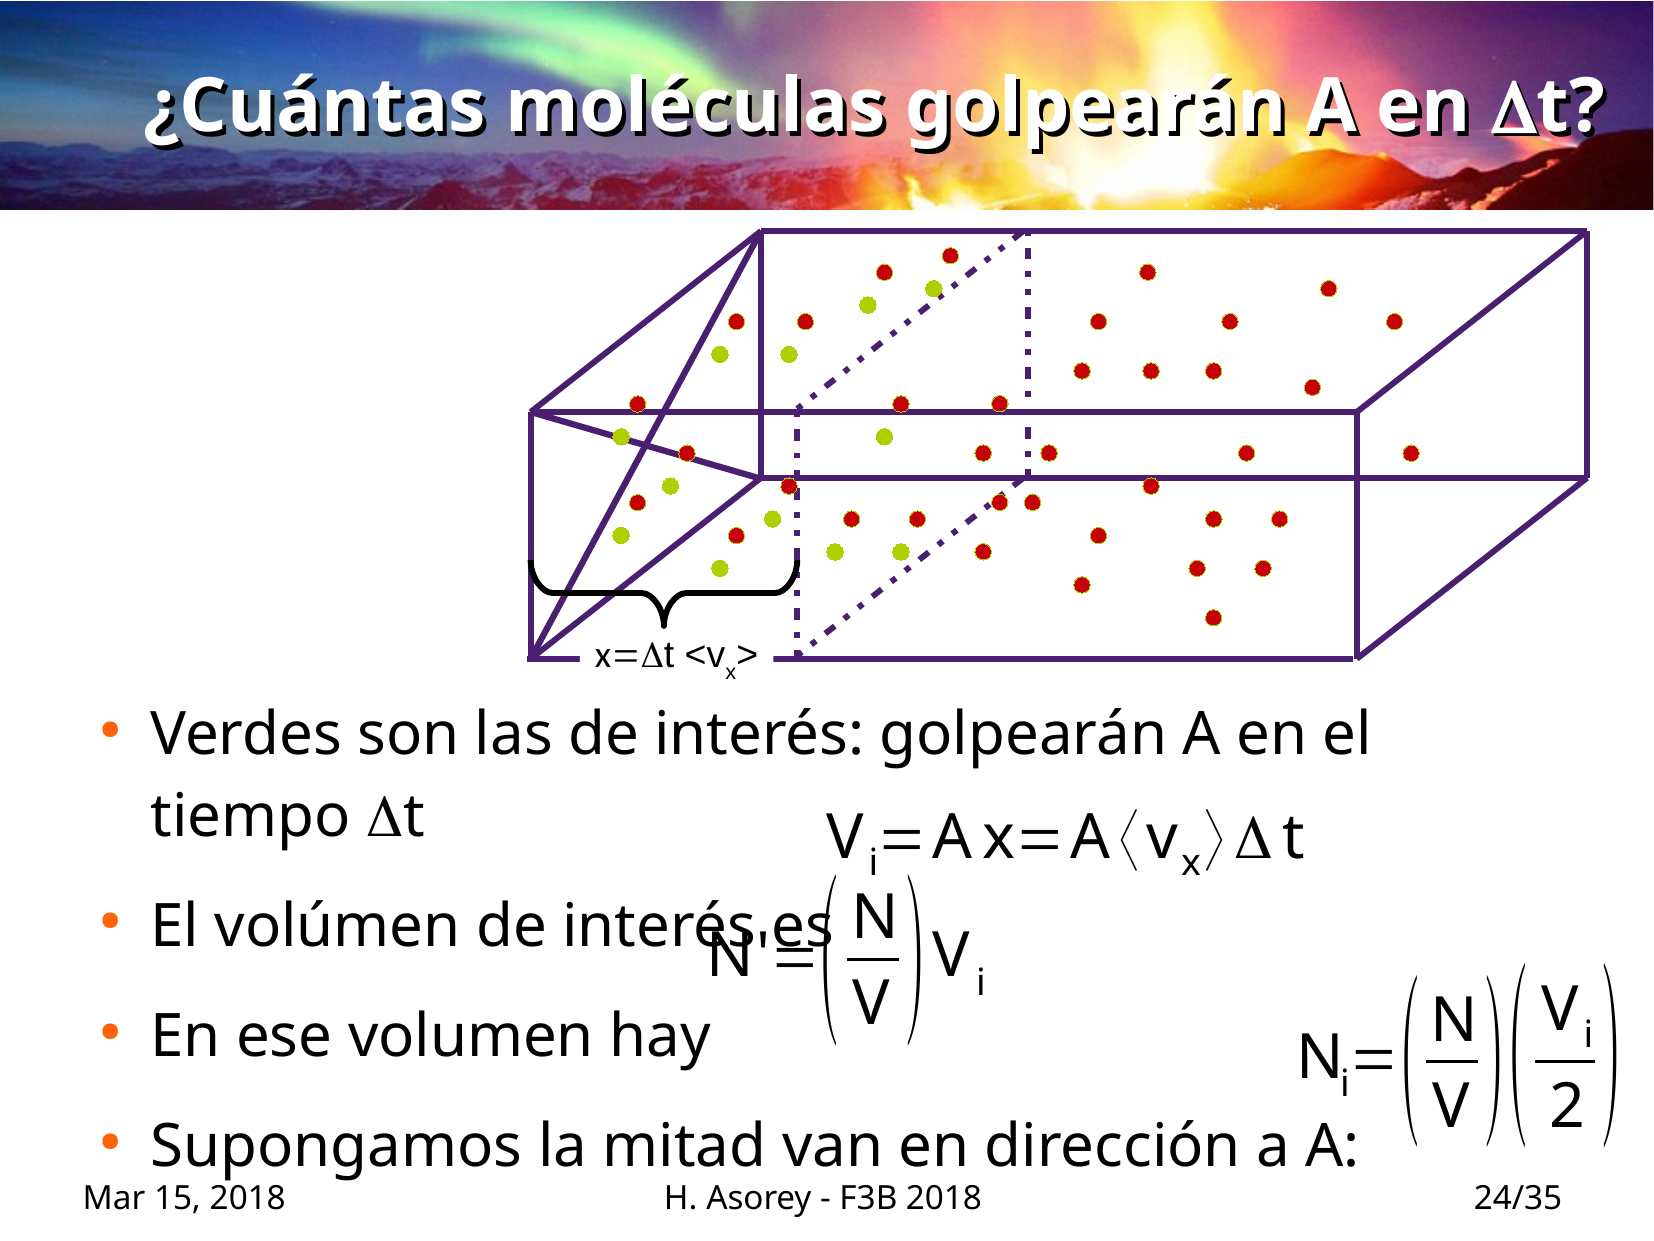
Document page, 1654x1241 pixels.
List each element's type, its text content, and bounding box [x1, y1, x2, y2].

chart [699, 797, 1313, 1049]
text_box [780, 346, 798, 363]
text_box [629, 494, 646, 511]
text_box [629, 395, 647, 413]
text_box [892, 395, 910, 413]
text_box [1142, 362, 1160, 380]
text_box [843, 510, 860, 528]
text_box [612, 527, 630, 544]
text_box [1073, 576, 1091, 594]
text_box [1139, 263, 1157, 281]
text_box [711, 346, 729, 363]
text_box [612, 428, 630, 446]
text_box [1205, 510, 1223, 528]
text_box [974, 543, 992, 561]
text_box [728, 313, 745, 330]
text_box [991, 395, 1009, 412]
text_box [1221, 313, 1239, 330]
text_box [1040, 444, 1058, 462]
text_box [925, 280, 943, 297]
text_box [1142, 477, 1160, 495]
text_box x=Dt <vx> [579, 625, 774, 703]
chart [1290, 960, 1629, 1152]
text_box [1205, 609, 1222, 626]
text_box [678, 444, 696, 462]
text_box [942, 247, 959, 264]
text_box [780, 477, 798, 495]
text_box [859, 296, 877, 314]
text_box [1304, 379, 1321, 396]
text_box [1205, 362, 1222, 380]
text_box [876, 263, 893, 281]
text_box [1238, 444, 1255, 462]
text_box [1320, 280, 1338, 297]
list Verdes son las de interés: golpearán A en el tiempo Dt El volúmen de interés es En ese volumen hay Supongamos la mitad van en dirección a A: [82, 690, 1571, 1186]
title ¿Cuántas moléculas golpearán A en Dt? [45, 15, 1606, 191]
text_box [876, 428, 893, 446]
picture [0, 1, 1654, 210]
text_box [1188, 560, 1206, 577]
text_box [764, 510, 781, 528]
text_box [728, 527, 745, 544]
text_box [909, 510, 926, 528]
text_box [1090, 527, 1107, 544]
text_box [991, 494, 1009, 511]
text_box [1271, 510, 1288, 528]
text_box [662, 477, 679, 495]
text_box [974, 444, 992, 462]
text_box [1090, 313, 1107, 330]
text_box [797, 313, 814, 330]
text_box [826, 543, 844, 561]
text_box [892, 543, 910, 561]
text_box [711, 560, 729, 577]
text_box [1386, 313, 1403, 330]
text_box [1073, 362, 1091, 380]
text_box [1254, 560, 1272, 577]
text_box [1024, 493, 1041, 511]
text_box [1402, 444, 1420, 462]
